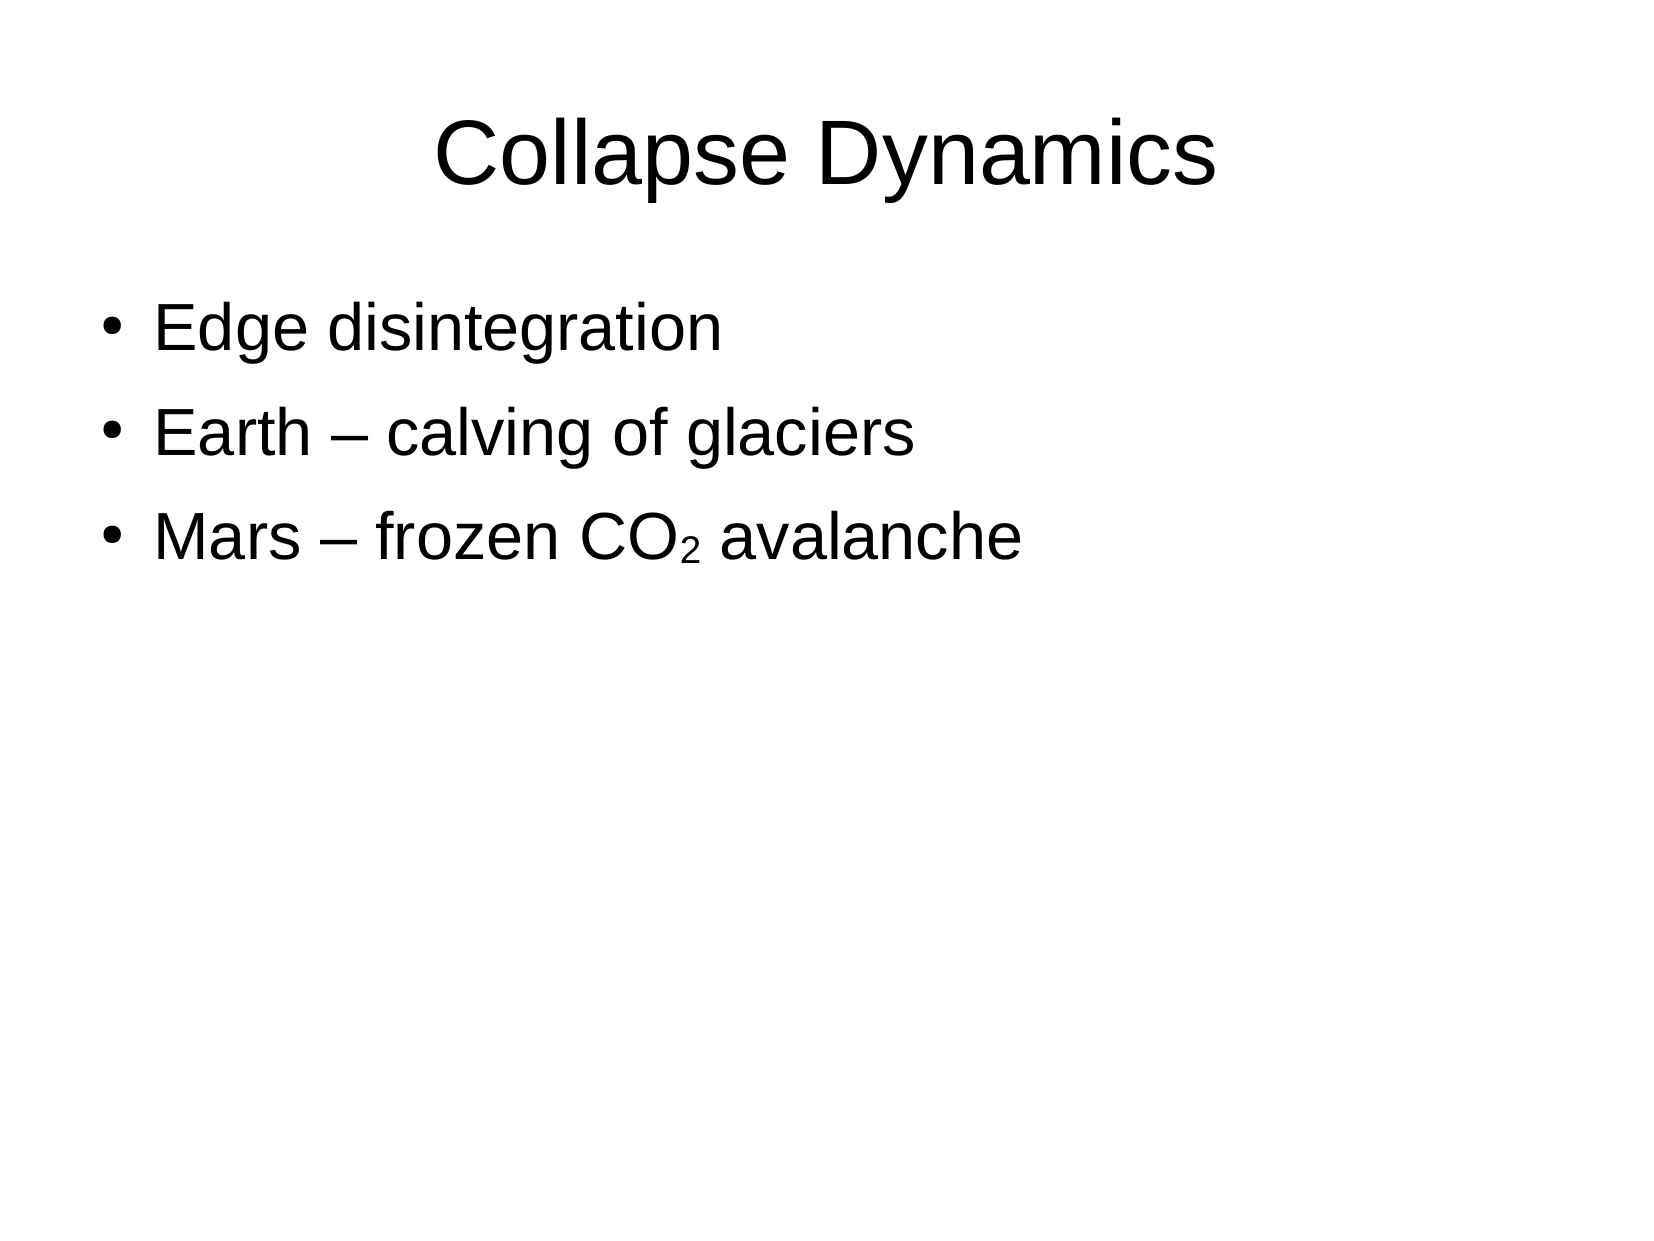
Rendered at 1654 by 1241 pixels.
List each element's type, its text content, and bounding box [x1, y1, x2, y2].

title Collapse Dynamics [82, 49, 1571, 257]
list Edge disintegration Earth – calving of glaciers Mars – frozen CO2 avalanche [82, 290, 1538, 1010]
